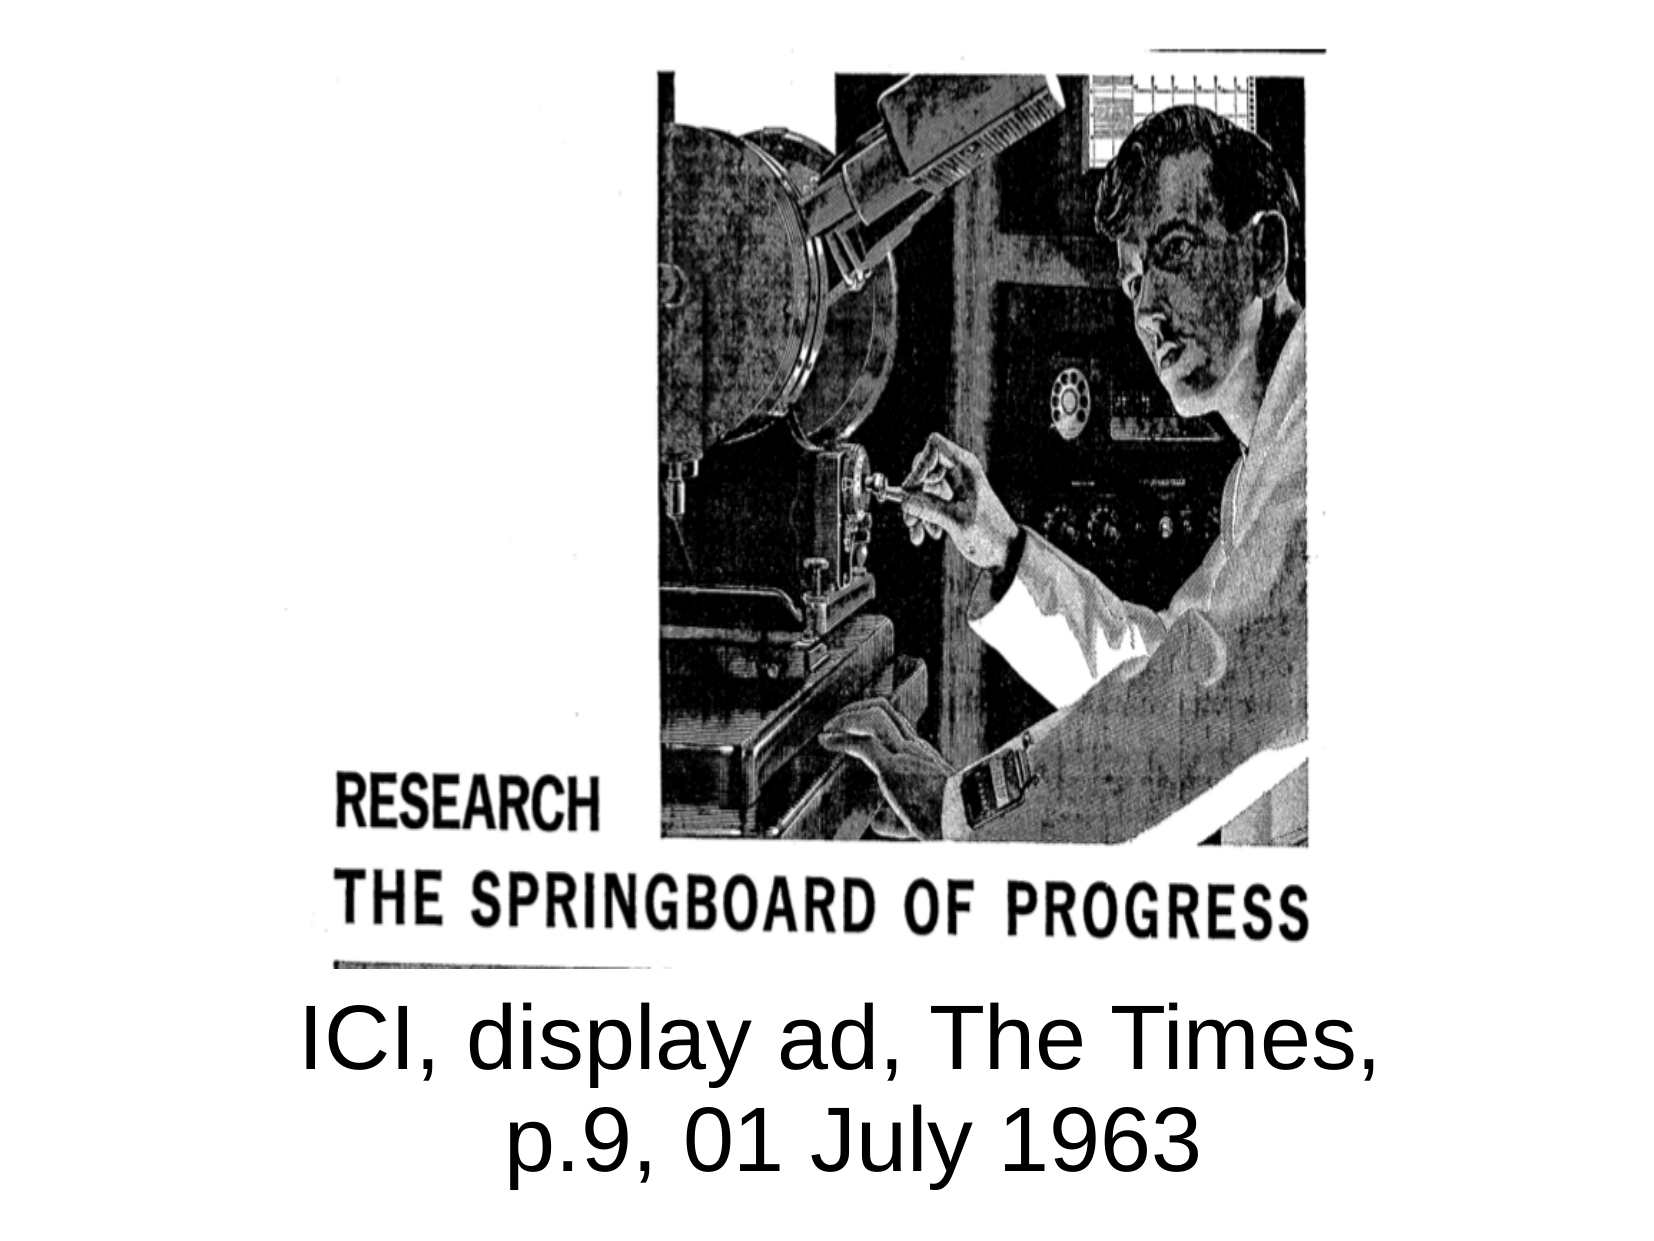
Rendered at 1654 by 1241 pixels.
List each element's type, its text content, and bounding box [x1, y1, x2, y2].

text_box ICI, display ad, The Times, p.9, 01 July 1963 [265, 968, 1418, 1210]
picture [284, 29, 1370, 968]
